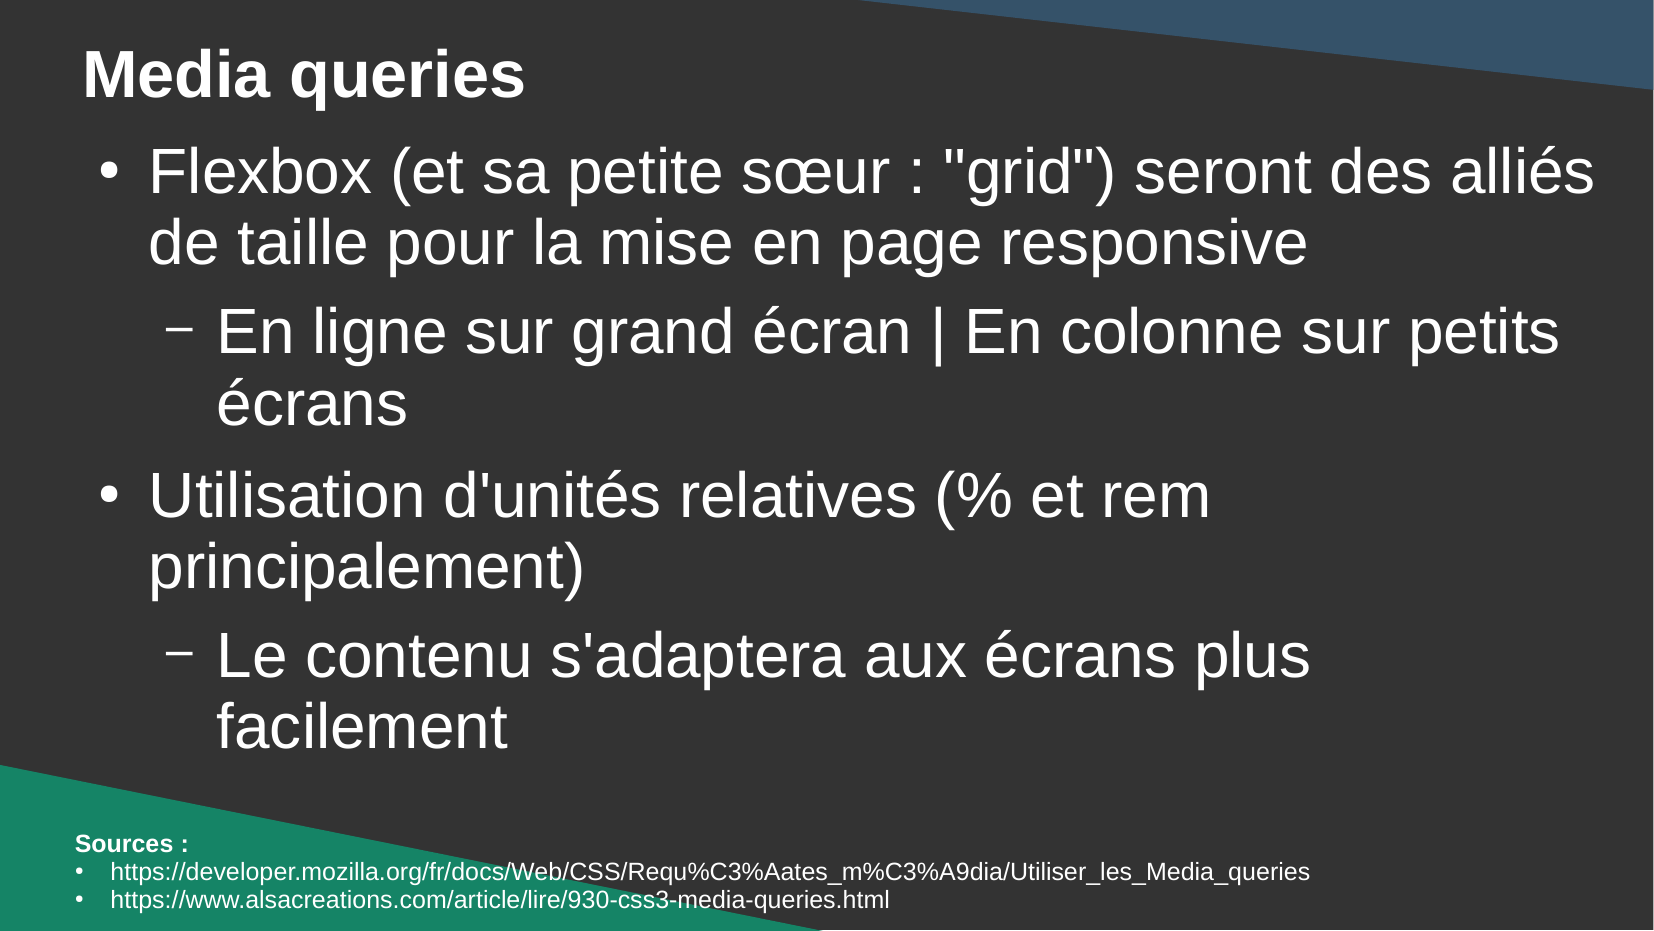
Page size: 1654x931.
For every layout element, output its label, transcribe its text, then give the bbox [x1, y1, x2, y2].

text_box [0, 764, 283, 931]
text_box Sources : https://developer.mozilla.org/fr/docs/Web/CSS/Requ%C3%Aates_m%C3%A9dia/Utiliser_les_Media_queries https://www.alsacreations.com/article/lire/930-css3-media-queries.html [60, 822, 1546, 931]
list Flexbox (et sa petite sœur : "grid") seront des alliés de taille pour la mise en page responsive En ligne sur grand écran | En colonne sur petits écrans Utilisation d'unités relatives (% et rem principalement) Le contenu s'adaptera aux écrans plus facilement [80, 135, 1605, 765]
title Media queries [82, 37, 1276, 122]
text_box [858, 0, 1654, 90]
